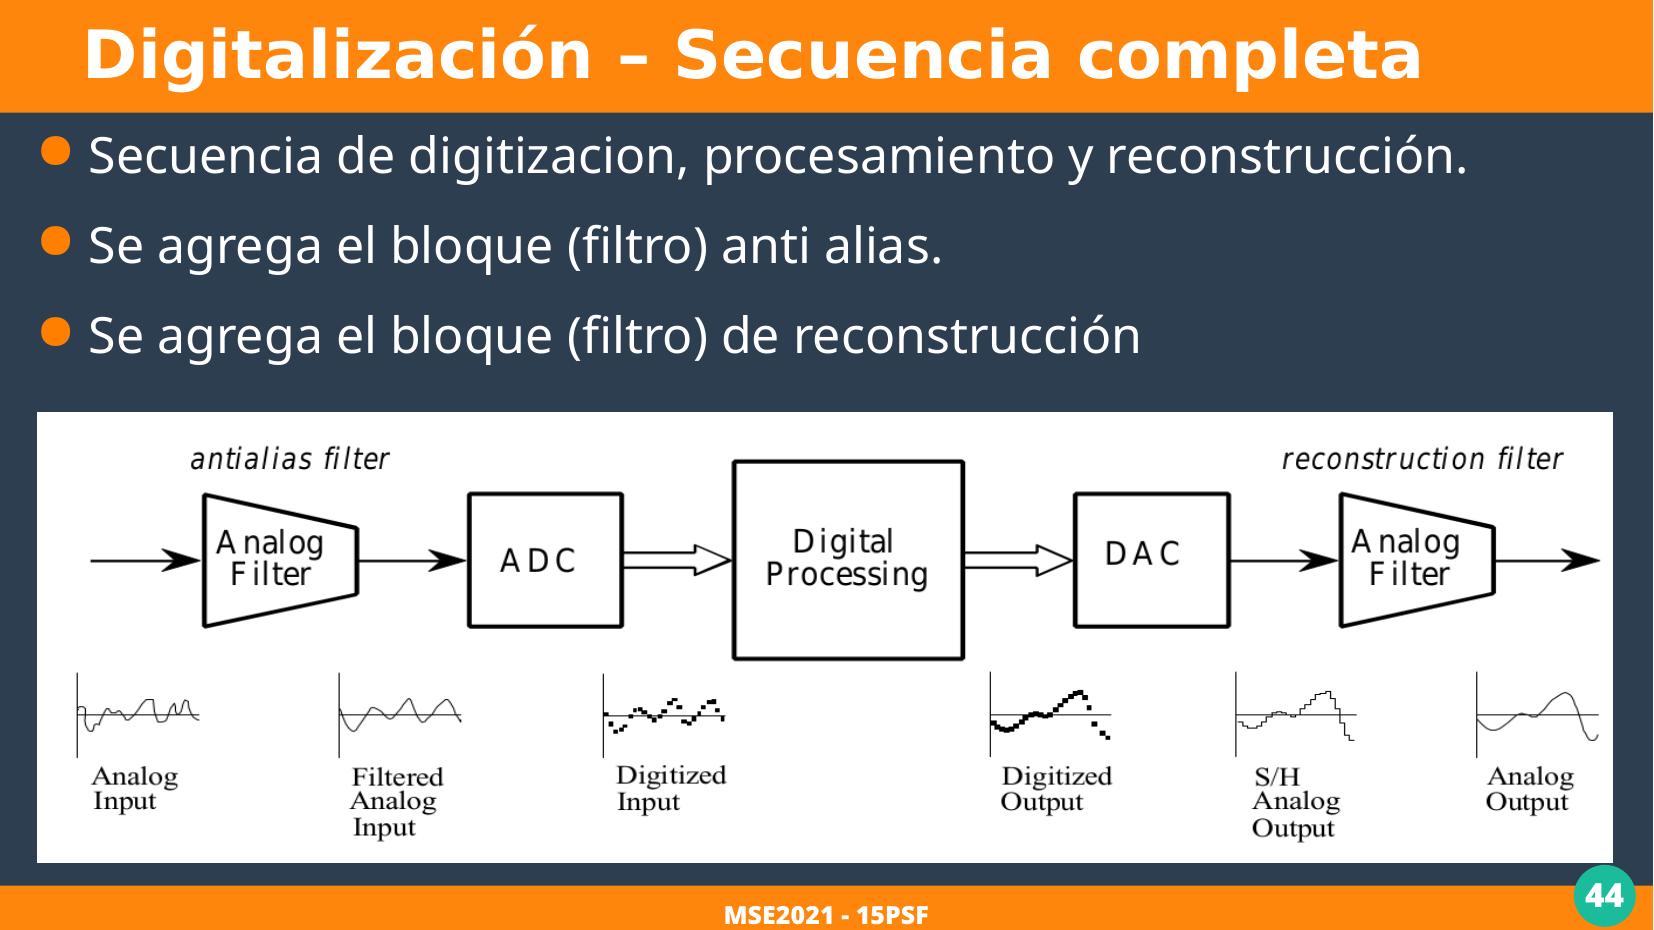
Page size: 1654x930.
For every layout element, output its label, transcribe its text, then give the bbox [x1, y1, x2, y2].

title Digitalización – Secuencia completa [0, 16, 1653, 181]
picture [37, 412, 1613, 863]
list Secuencia de digitizacion, procesamiento y reconstrucción. Se agrega el bloque (filtro) anti alias. Se agrega el bloque (filtro) de reconstrucción [18, 181, 1648, 369]
